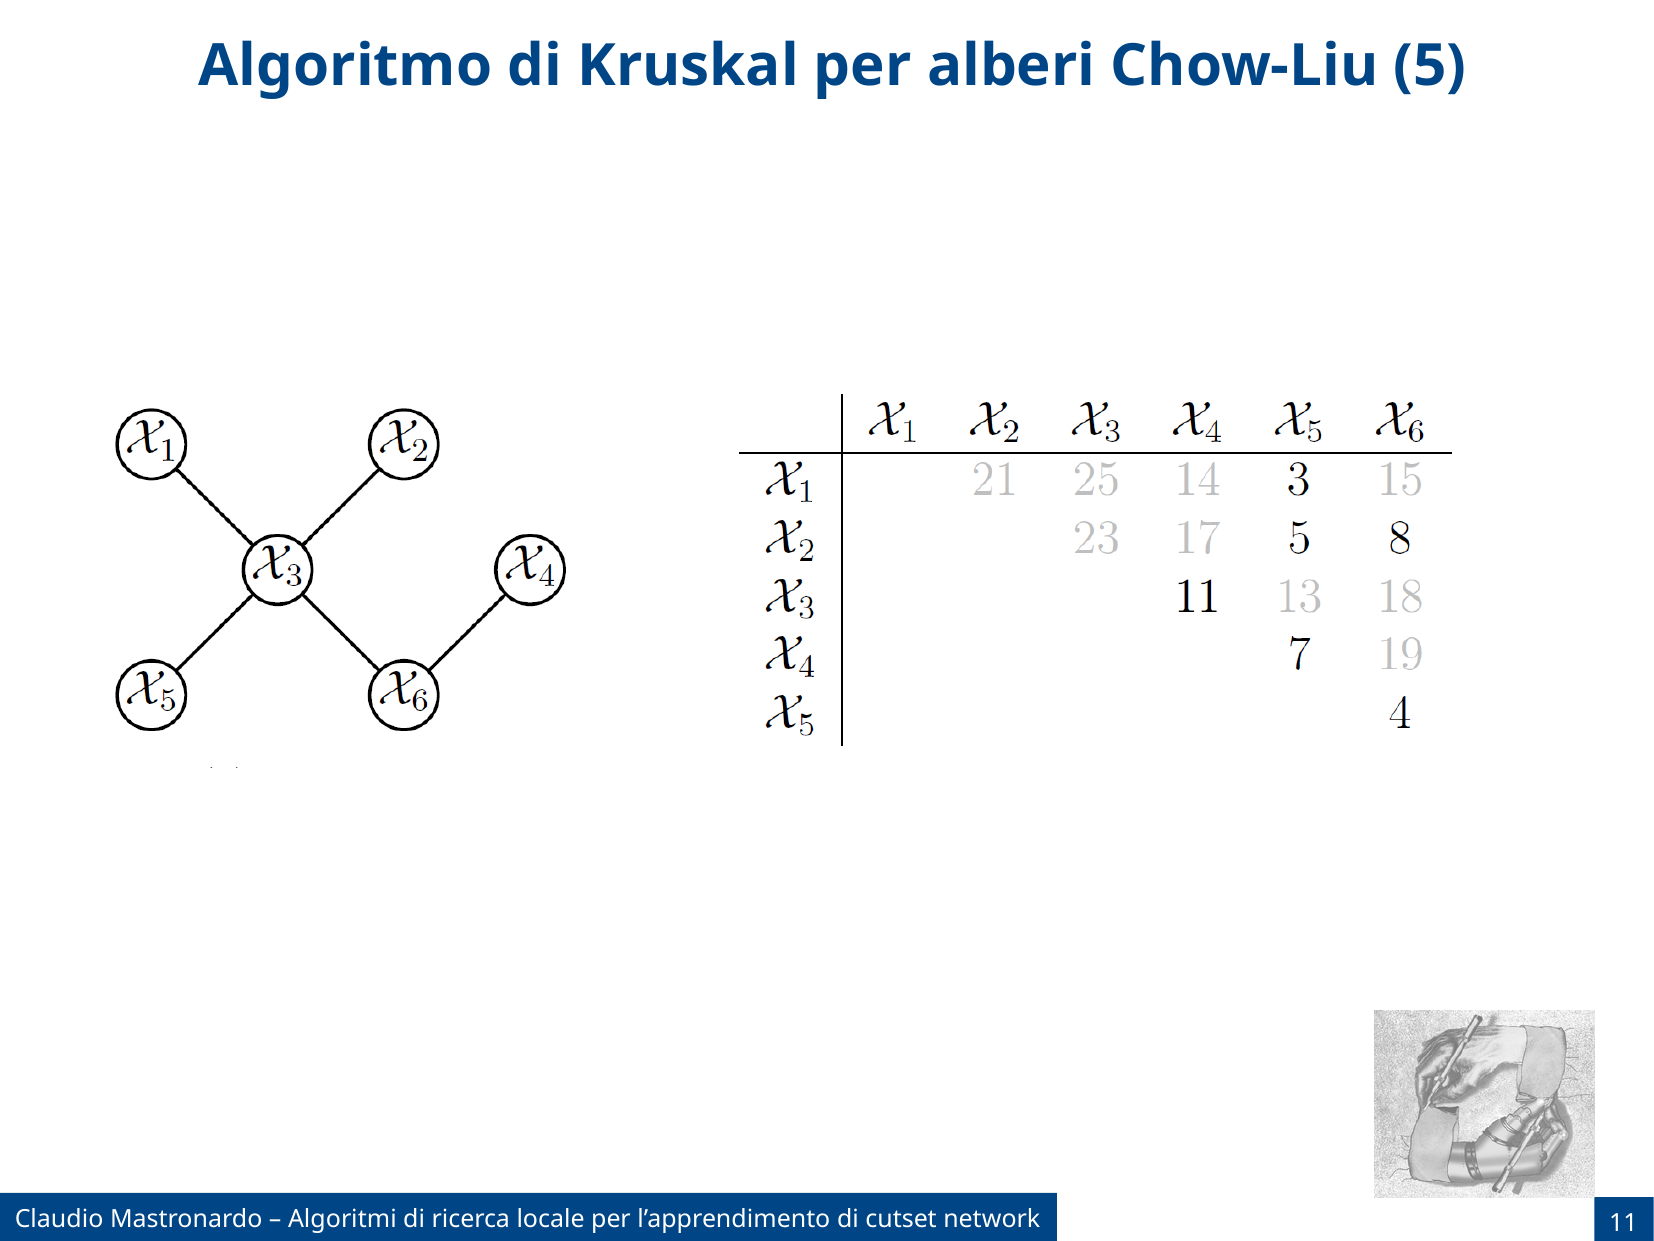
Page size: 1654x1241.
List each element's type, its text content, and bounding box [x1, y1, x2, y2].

chart [99, 390, 1463, 775]
title Algoritmo di Kruskal per alberi Chow-Liu (5) [41, 17, 1625, 107]
